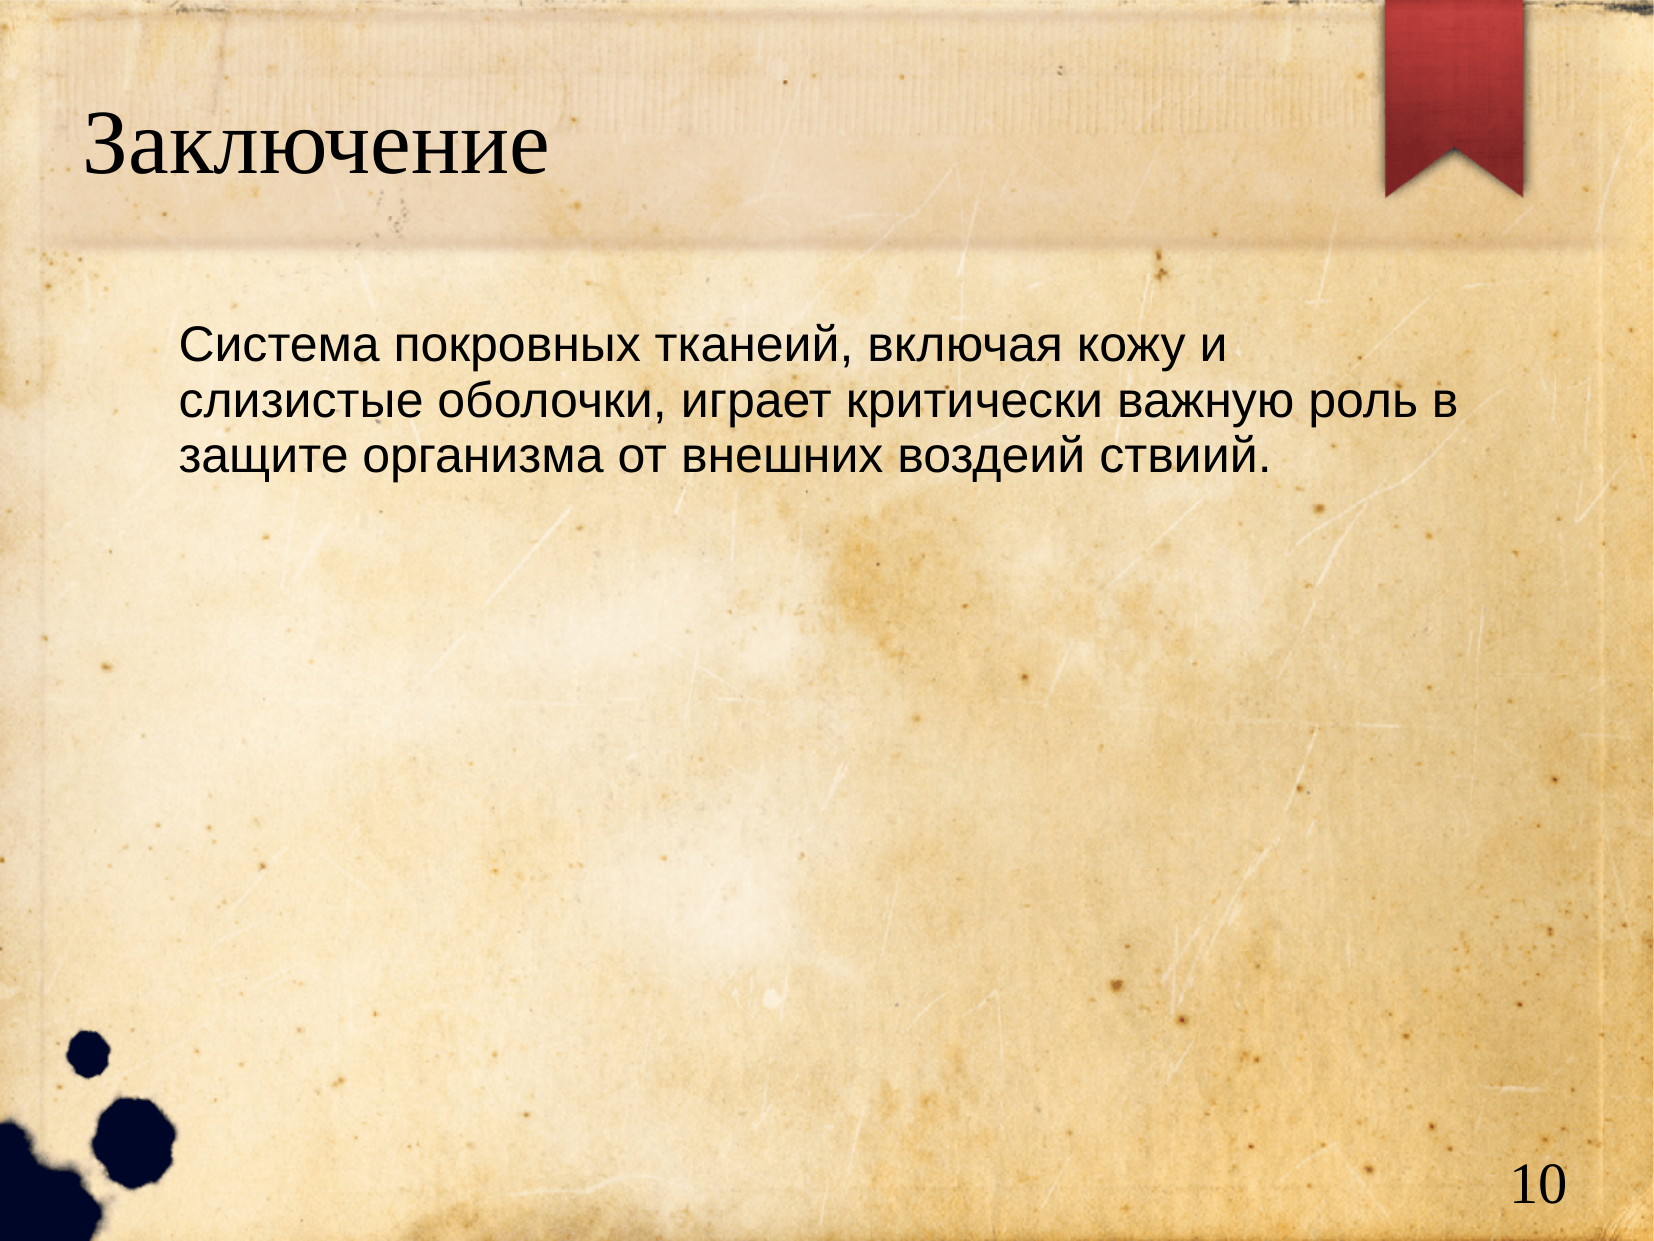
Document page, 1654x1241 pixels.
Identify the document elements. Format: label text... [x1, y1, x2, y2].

picture [0, 0, 1654, 1241]
list 10 [1446, 1151, 1597, 1217]
text_box Система покровных тканеий, включая кожу и слизистые оболочки, играет критически важную роль в защите организма от внешних воздеий ствиий. [163, 308, 1494, 491]
title Заключение [82, 49, 1347, 237]
